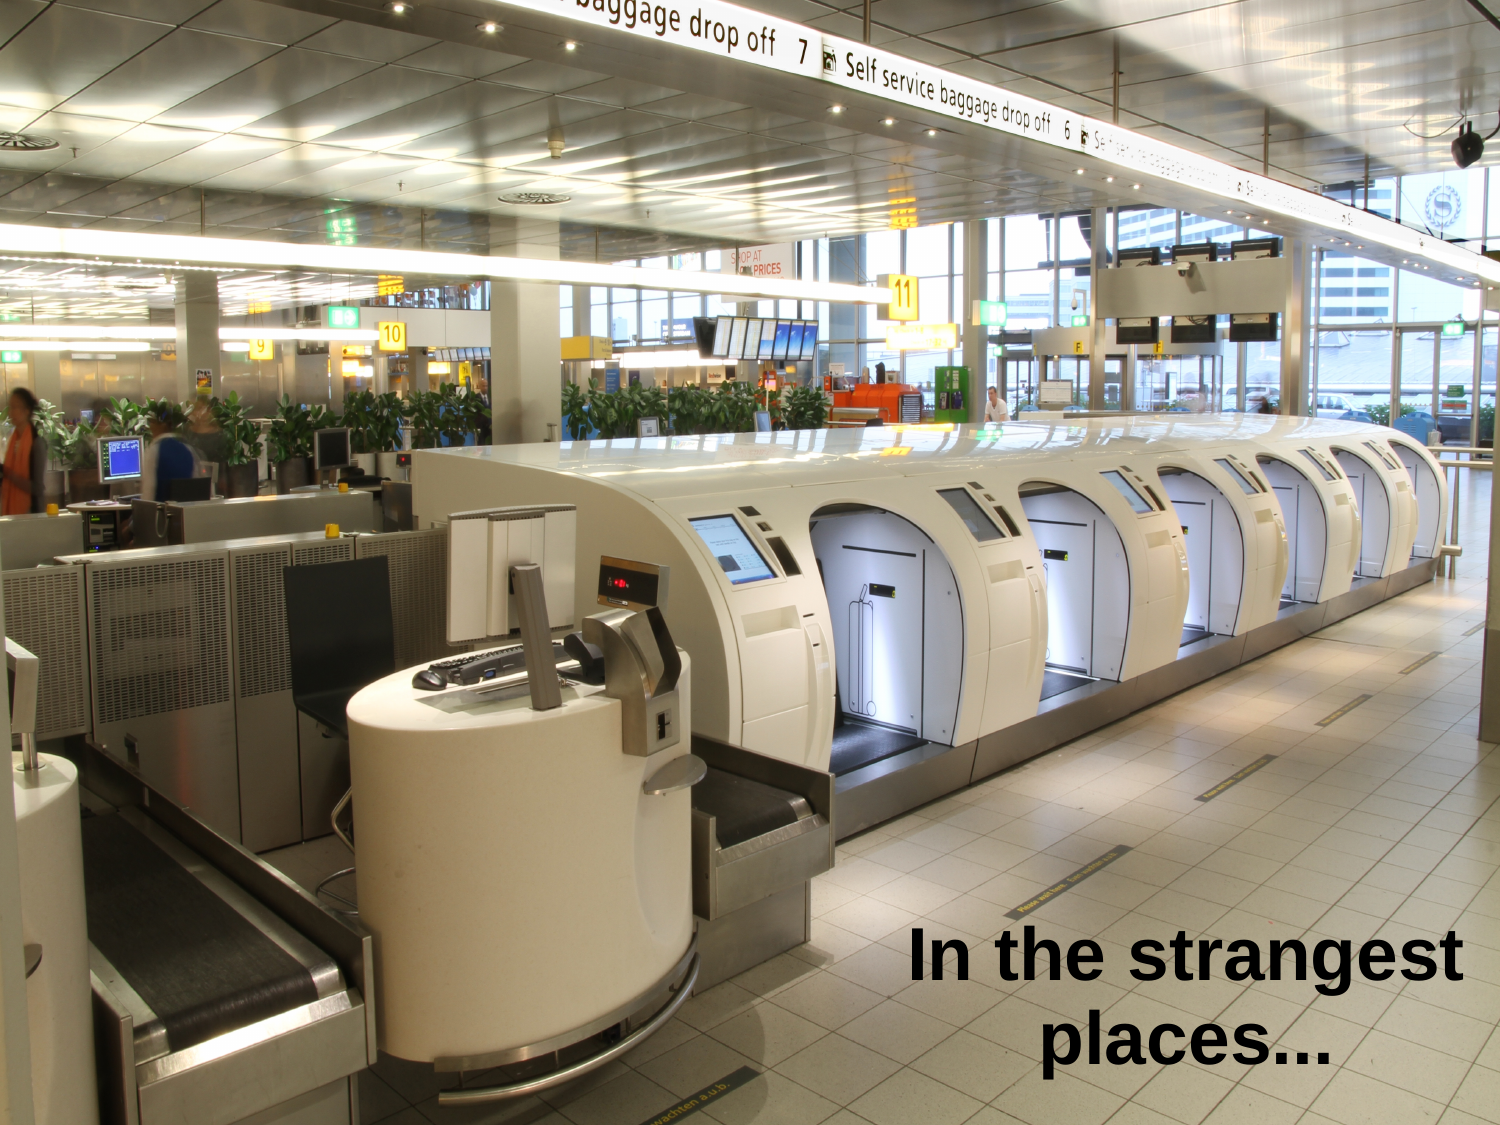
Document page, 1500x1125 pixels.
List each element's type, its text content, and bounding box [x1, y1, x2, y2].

picture [0, 0, 1500, 1125]
subtitle In the strangest places... [872, 771, 1500, 1125]
